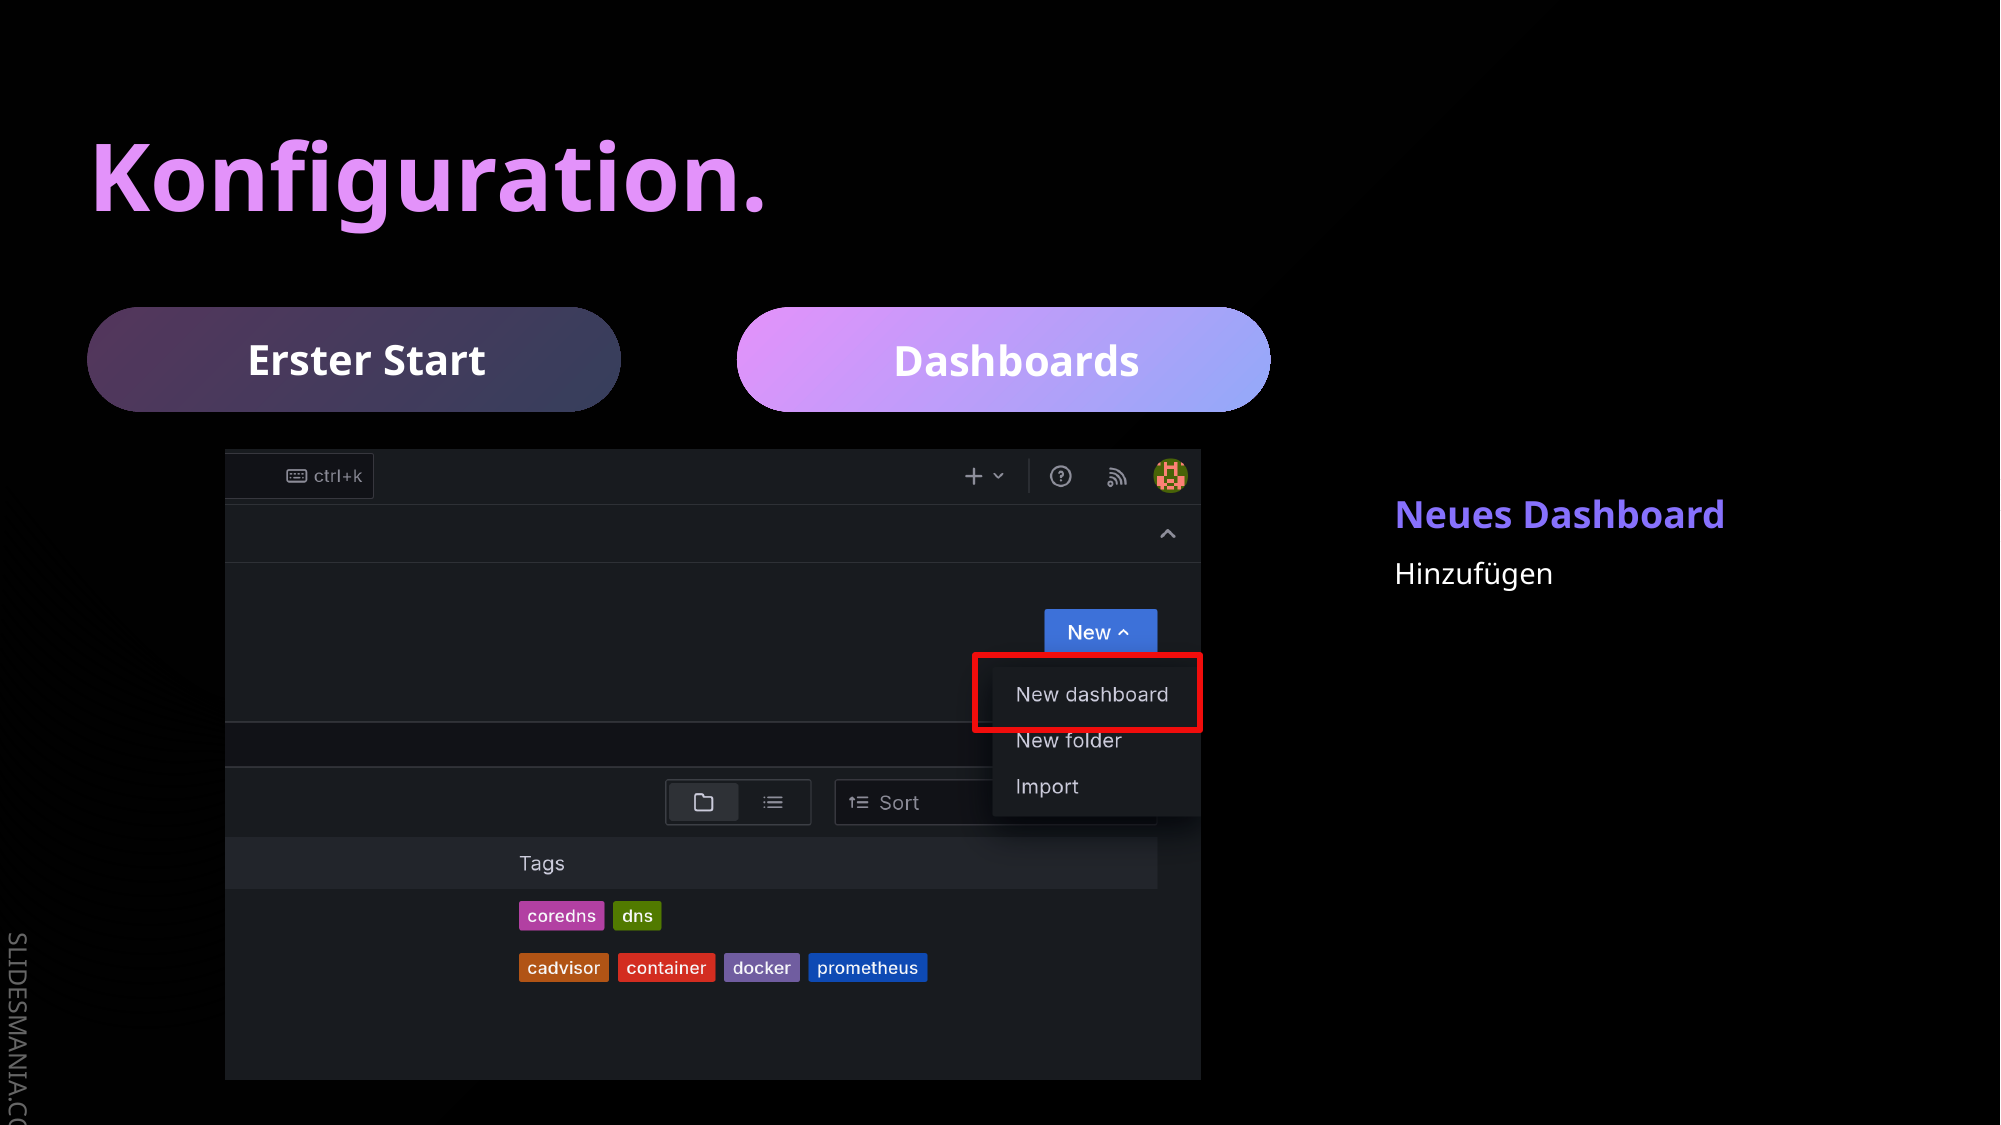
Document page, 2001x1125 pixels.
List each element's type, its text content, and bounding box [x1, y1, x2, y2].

picture [225, 449, 1201, 1081]
text_box Neues Dashboard [1374, 463, 1932, 535]
text_box [767, 407, 1240, 412]
list Hinzufügen [1374, 535, 1932, 650]
title Konfiguration. [68, 97, 1932, 223]
text_box Dashboards [750, 306, 1284, 407]
text_box Erster Start [100, 306, 634, 407]
text_box [118, 407, 590, 412]
text_box [737, 324, 750, 394]
picture [978, 658, 1197, 727]
text_box [87, 325, 100, 394]
